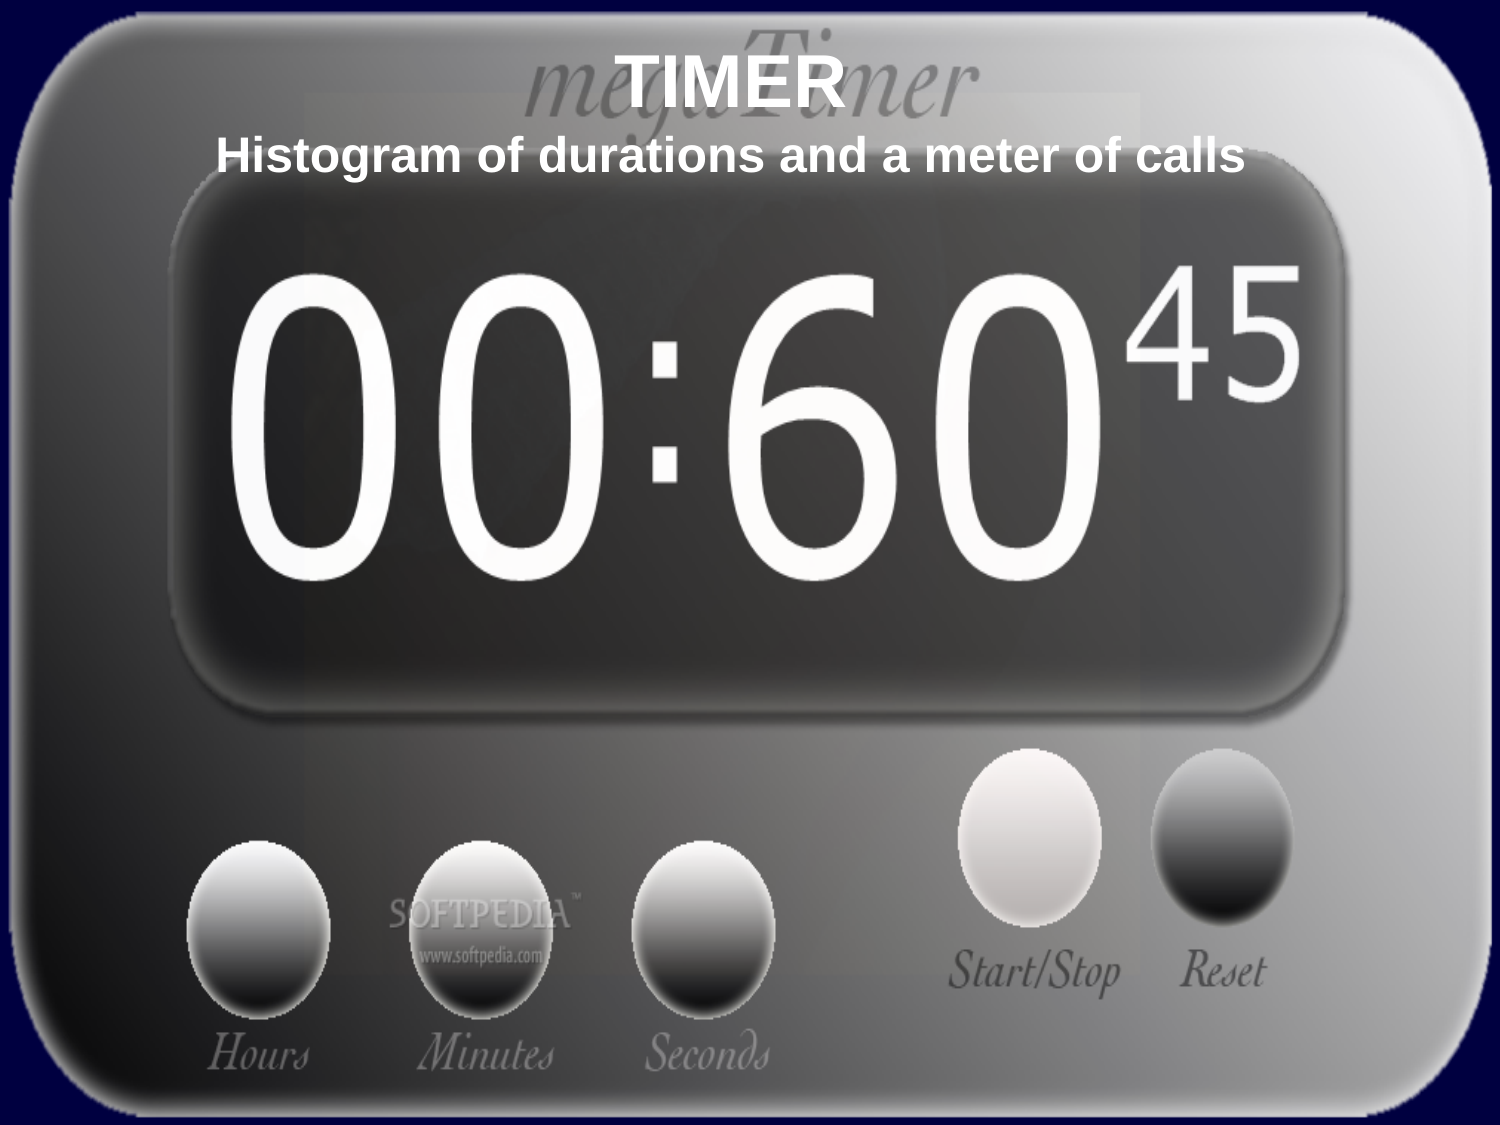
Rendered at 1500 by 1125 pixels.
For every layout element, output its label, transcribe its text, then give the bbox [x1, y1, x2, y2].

text_box TIMER Histogram of durations and a meter of calls [187, 24, 1275, 190]
picture [0, 0, 1500, 1125]
